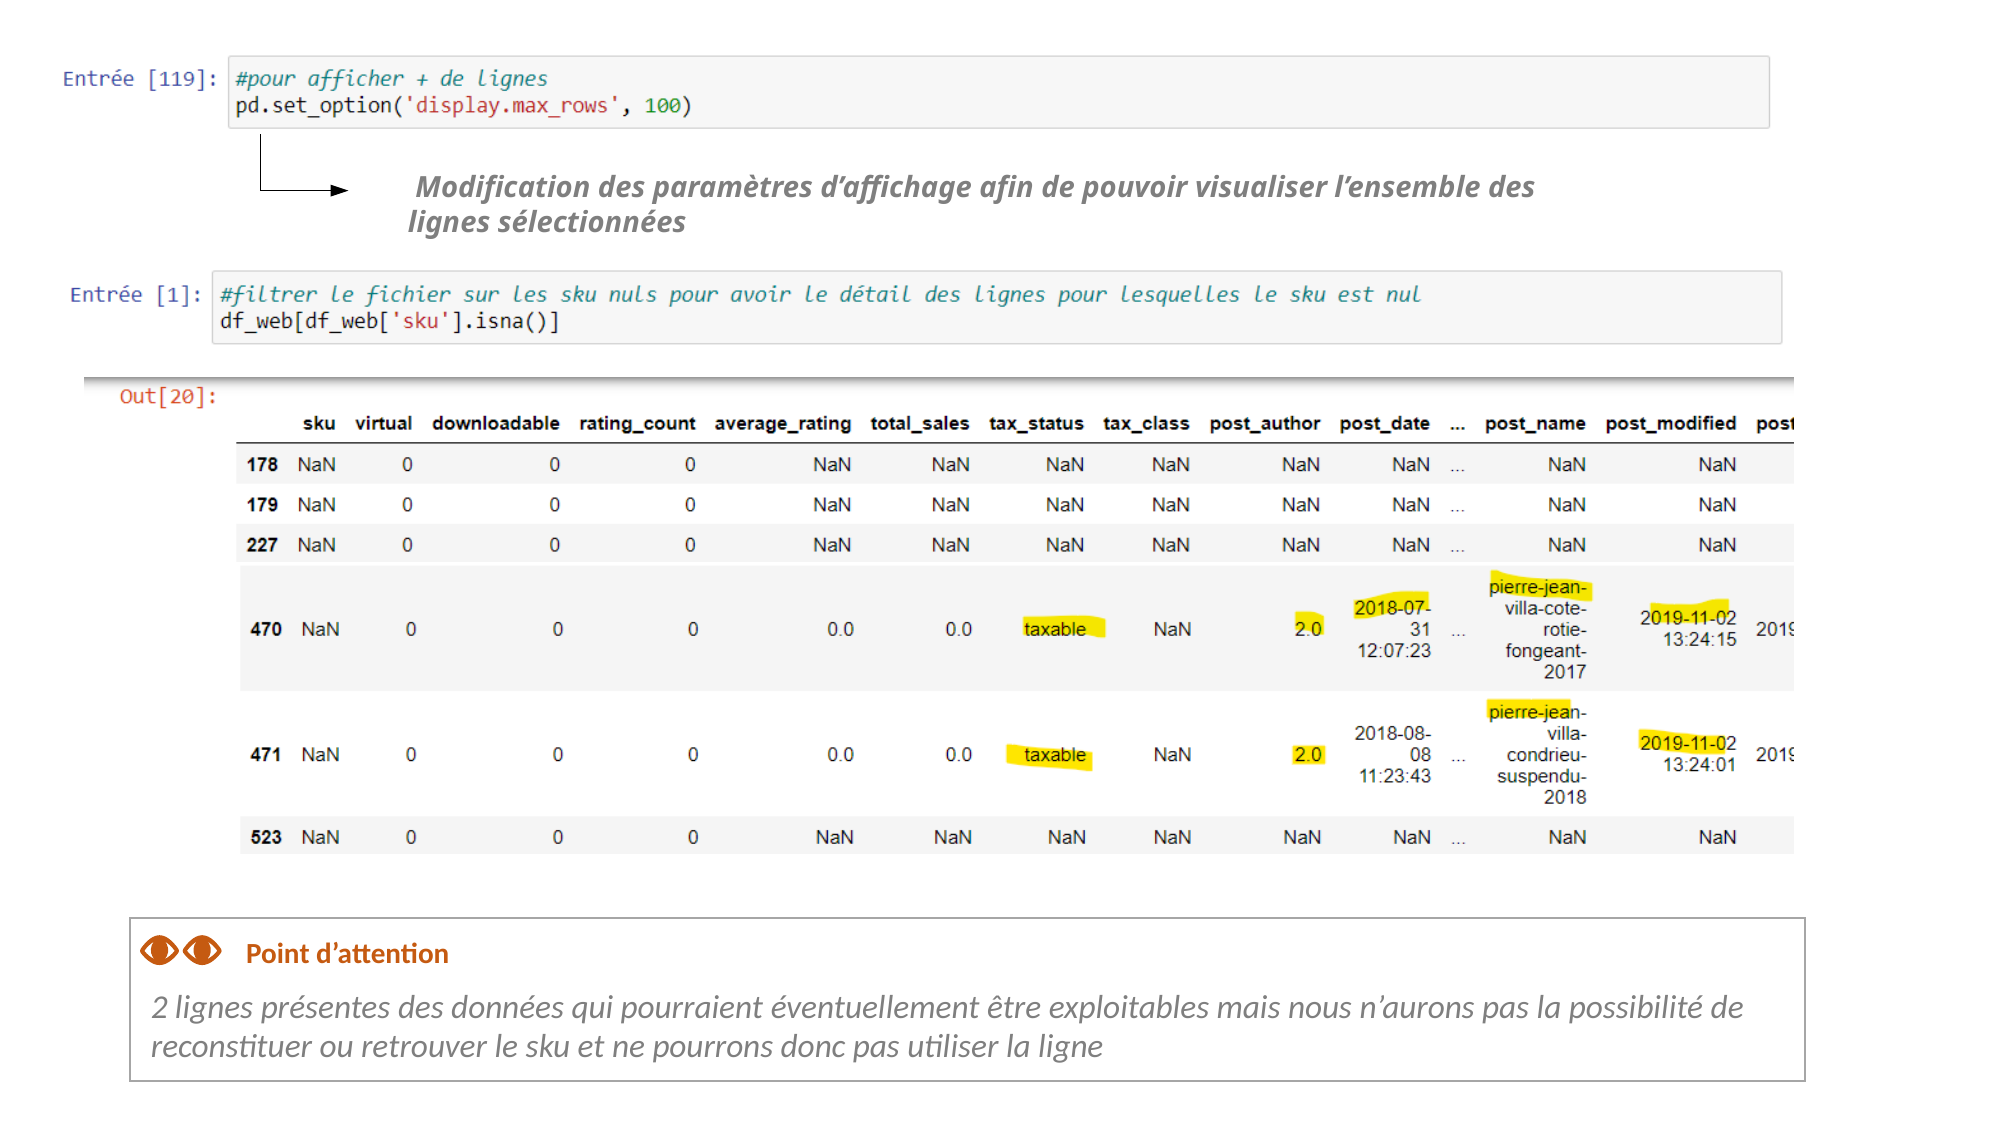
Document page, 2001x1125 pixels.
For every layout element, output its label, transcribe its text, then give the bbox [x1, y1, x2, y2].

text_box Modification des paramètres d’affichage afin de pouvoir visualiser l’ensemble des lignes sélectionnées [392, 161, 1632, 212]
text_box [130, 918, 1805, 1081]
text_box [226, 918, 1805, 977]
picture [28, 44, 1794, 135]
picture [84, 377, 1794, 854]
text_box 2 lignes présentes des données qui pourraient éventuellement être exploitables mais nous n’aurons pas la possibilité de reconstituer ou retrouver le sku et ne pourrons donc pas utiliser la ligne [135, 977, 1811, 1074]
picture [135, 892, 226, 1008]
picture [44, 268, 1794, 352]
text_box Point d’attention [231, 926, 555, 978]
